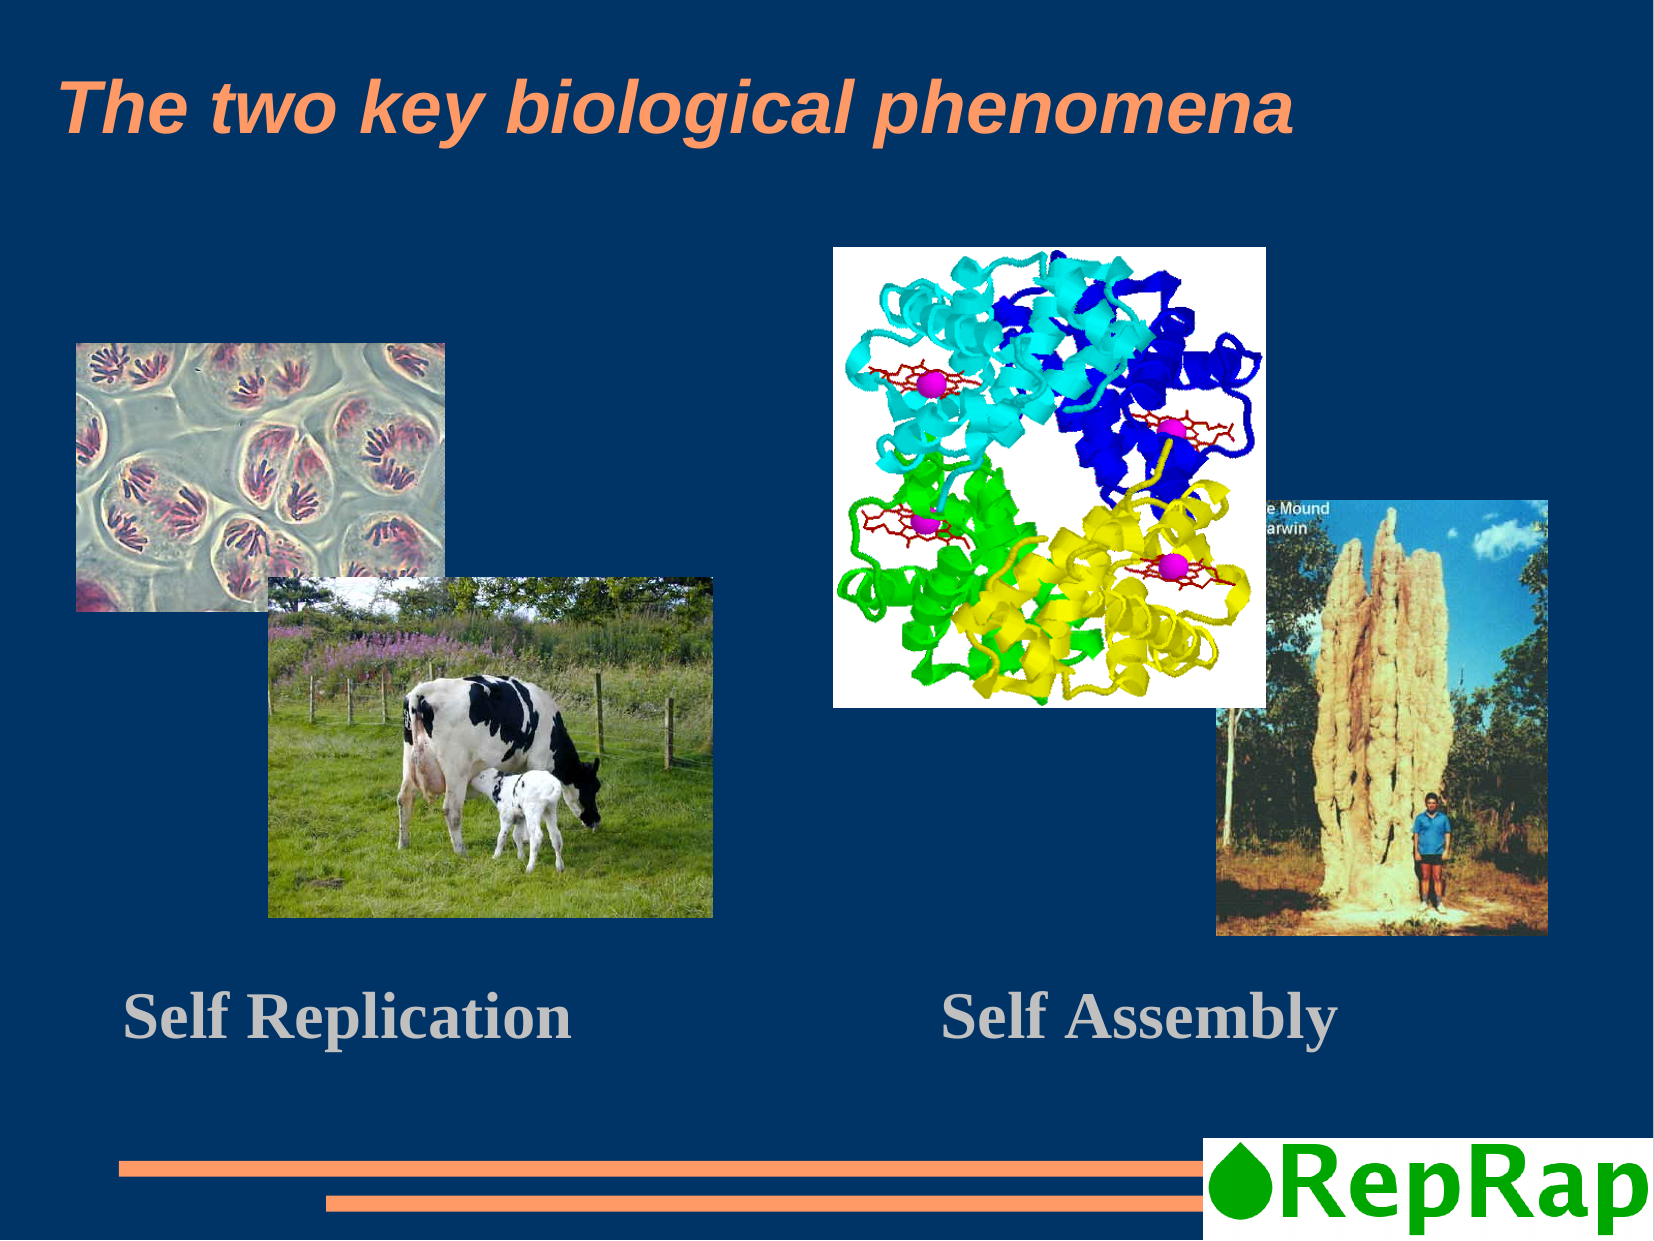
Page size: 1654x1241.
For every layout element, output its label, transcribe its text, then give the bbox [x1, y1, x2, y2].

text_box Self Replication Self Assembly [122, 979, 1552, 1080]
picture [76, 343, 713, 918]
title The two key biological phenomena [55, 0, 1556, 215]
picture [833, 247, 1548, 936]
picture [1203, 1138, 1654, 1241]
